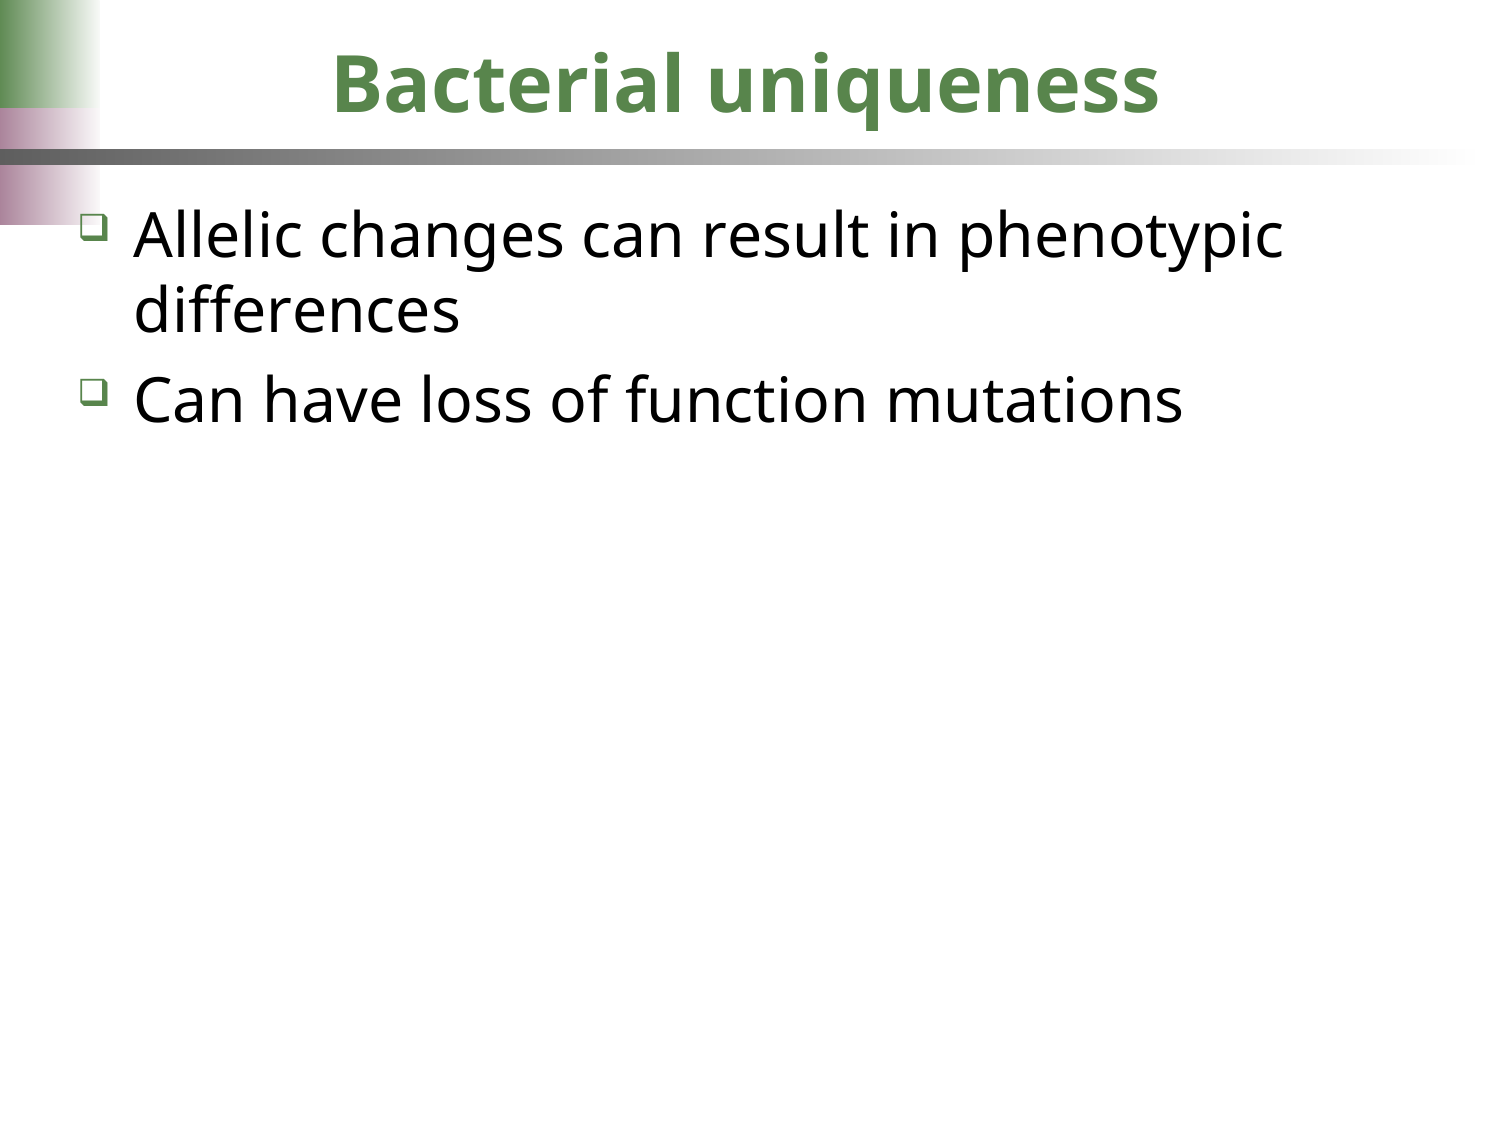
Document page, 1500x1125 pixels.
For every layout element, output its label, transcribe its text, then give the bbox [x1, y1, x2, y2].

title Bacterial uniqueness [133, 24, 1359, 138]
list Allelic changes can result in phenotypic differences Can have loss of function mutations [62, 187, 1463, 1075]
